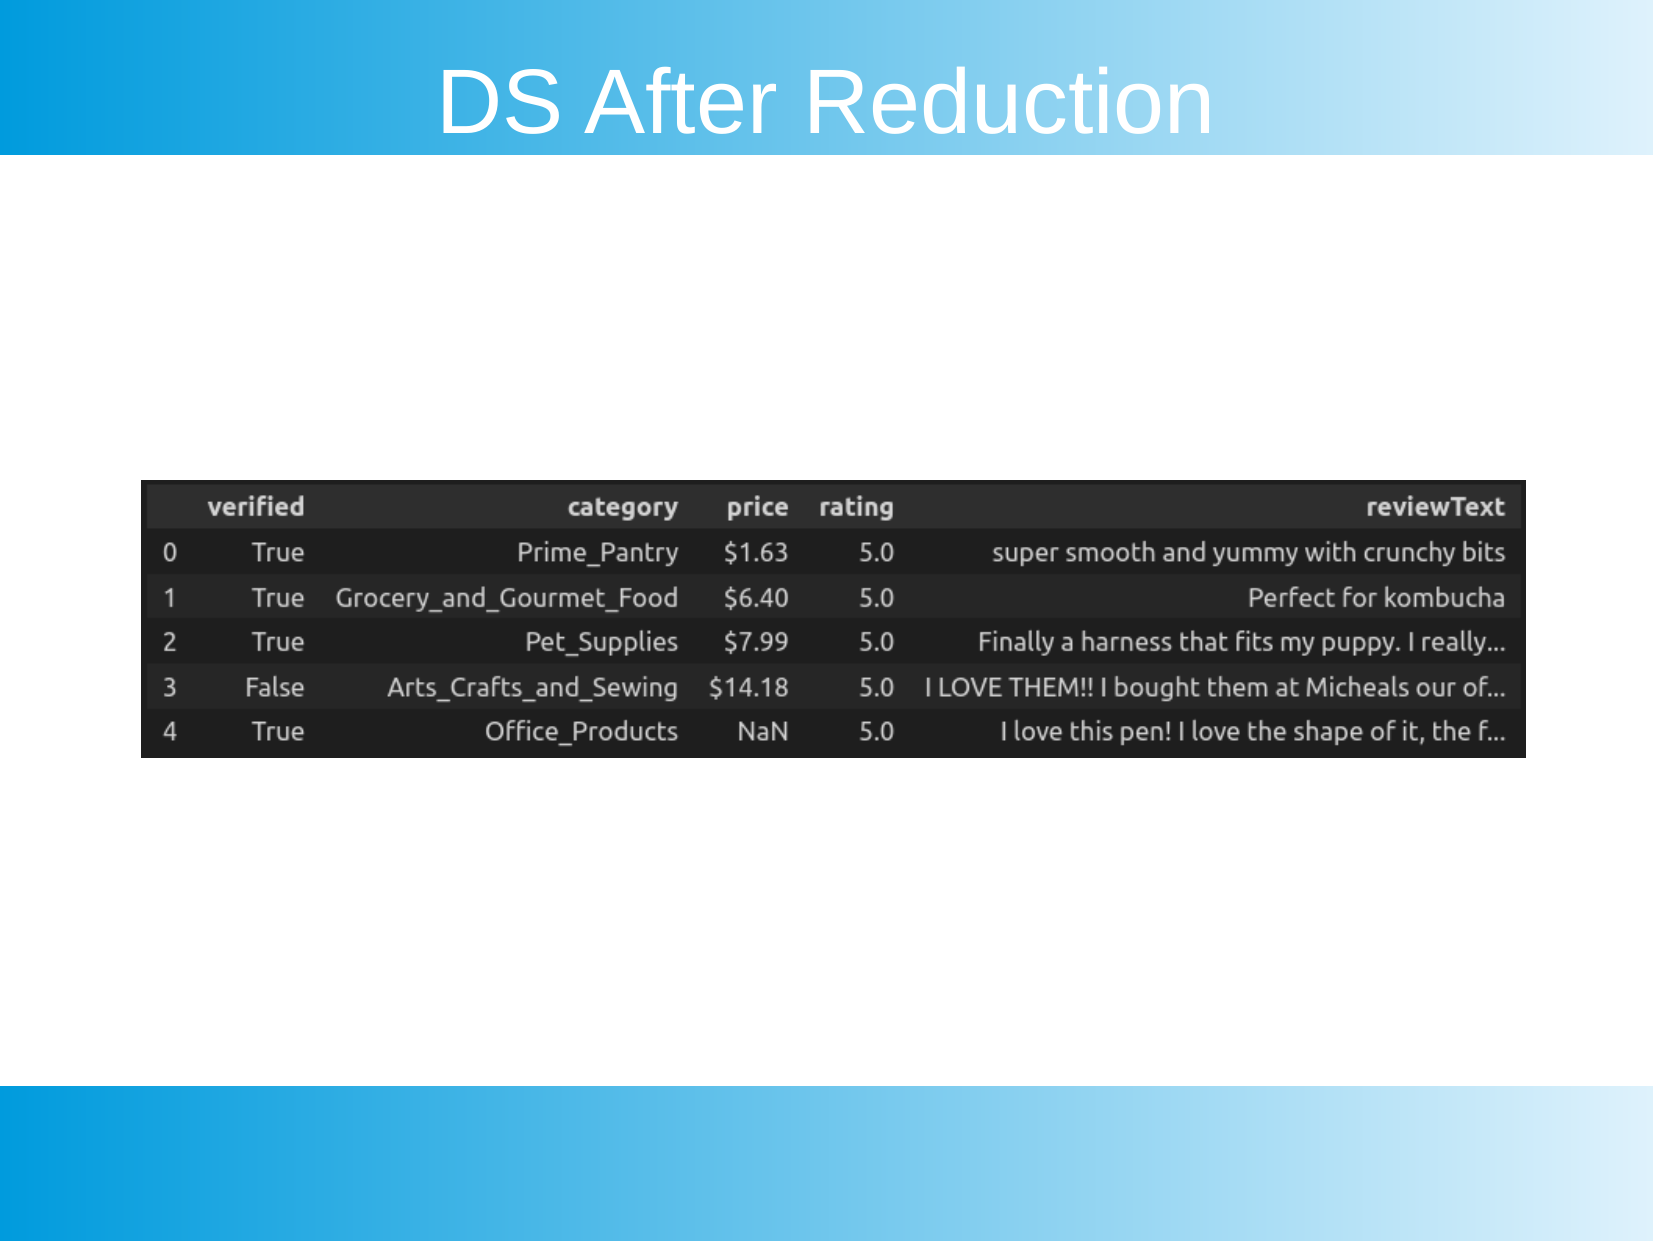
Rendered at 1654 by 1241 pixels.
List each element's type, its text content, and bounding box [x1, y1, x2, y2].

title DS After Reduction [82, 49, 1571, 155]
picture [141, 480, 1526, 758]
